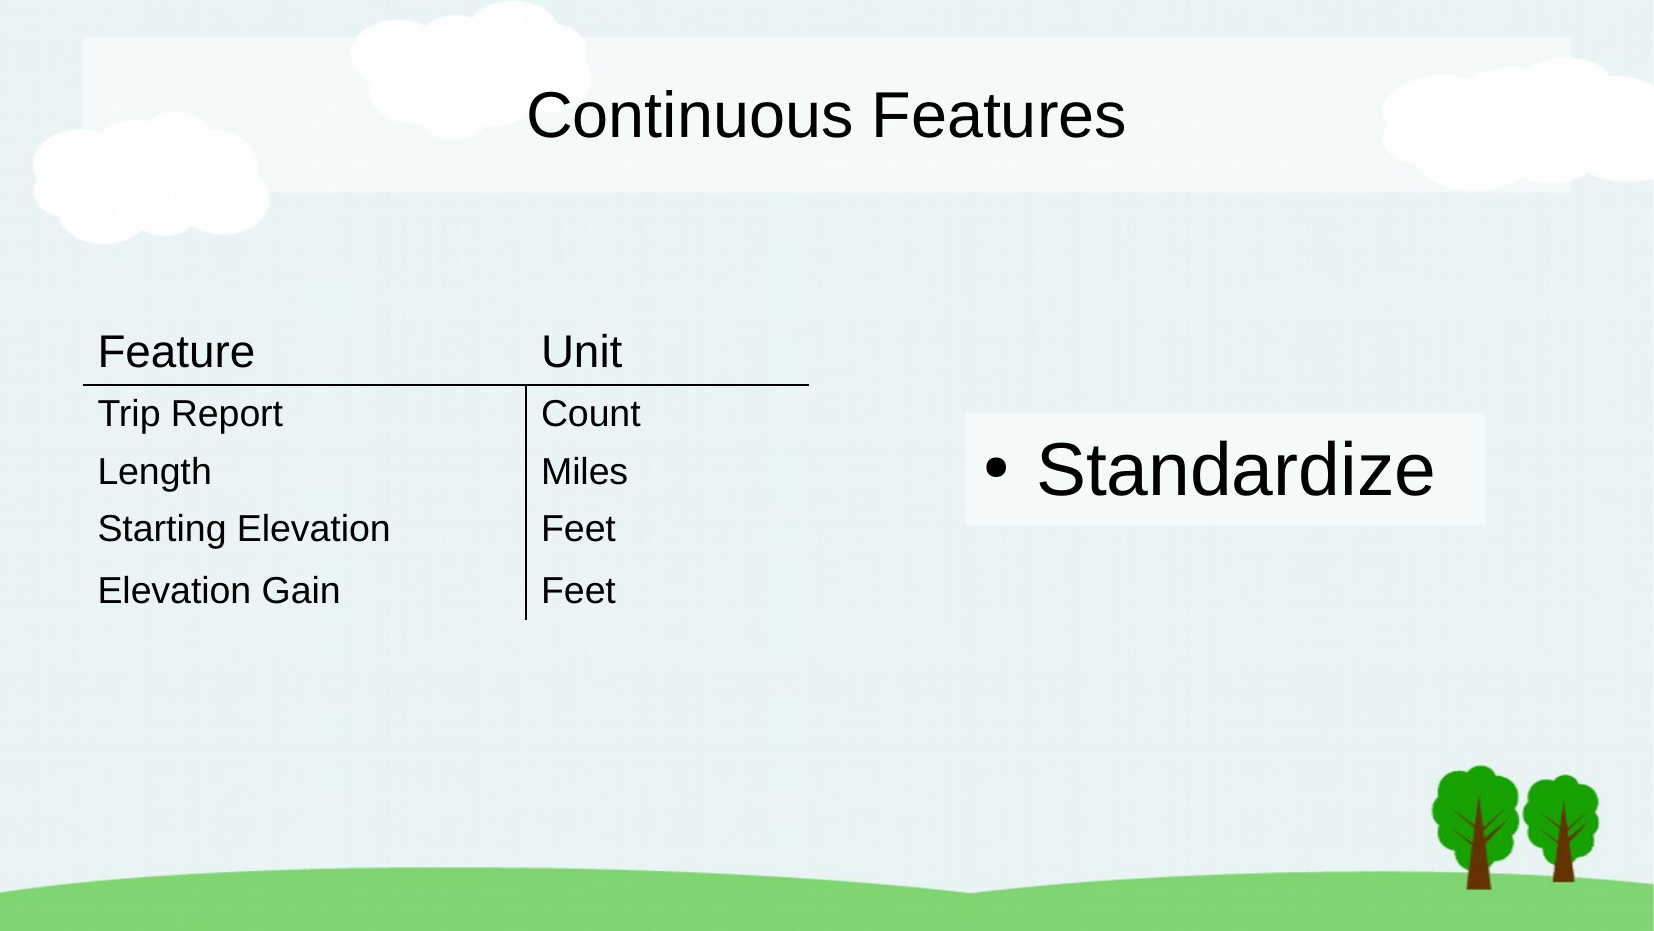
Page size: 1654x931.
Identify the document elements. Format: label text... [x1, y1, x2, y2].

list Standardize [965, 412, 1486, 526]
table_cell Feet [527, 500, 809, 562]
table_cell Count [527, 386, 809, 443]
table_header Feature [83, 318, 526, 384]
table_cell Miles [527, 443, 809, 500]
table_header Unit [526, 318, 809, 384]
table_cell Starting Elevation [83, 500, 525, 562]
table_cell Elevation Gain [83, 562, 525, 620]
table_cell Feet [527, 562, 809, 620]
table_cell Trip Report [83, 386, 525, 443]
table_cell Length [83, 443, 525, 500]
title Continuous Features [82, 37, 1571, 193]
picture [0, 0, 1654, 931]
